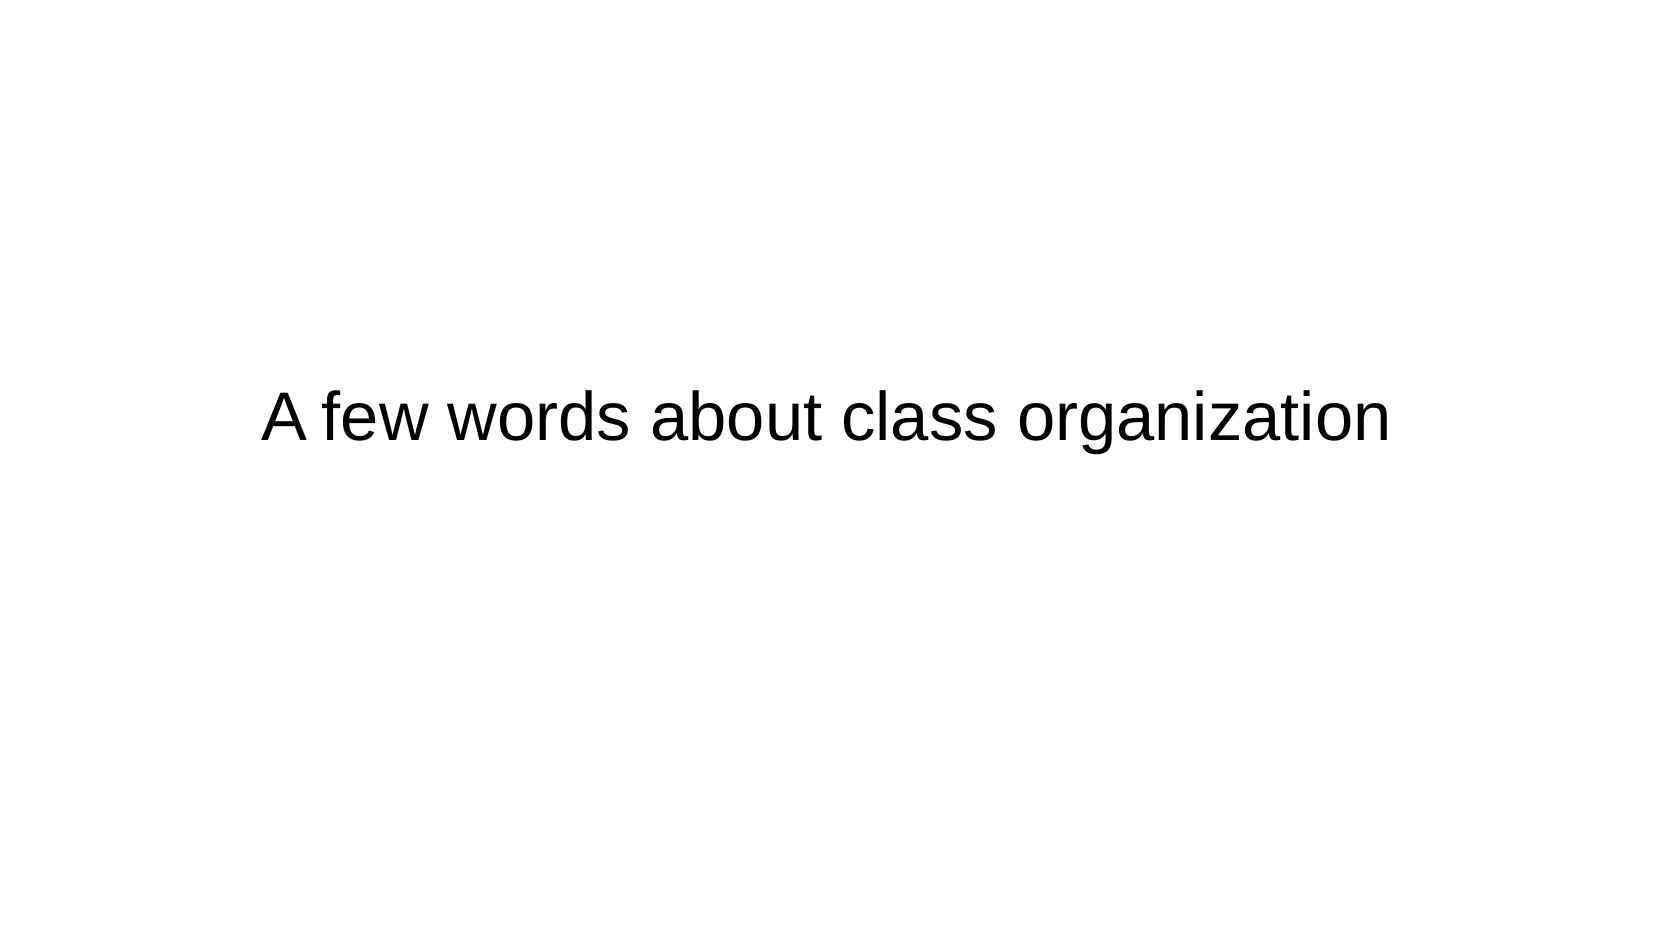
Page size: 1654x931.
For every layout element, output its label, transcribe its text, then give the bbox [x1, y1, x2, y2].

title A few words about class organization [82, 37, 1571, 796]
